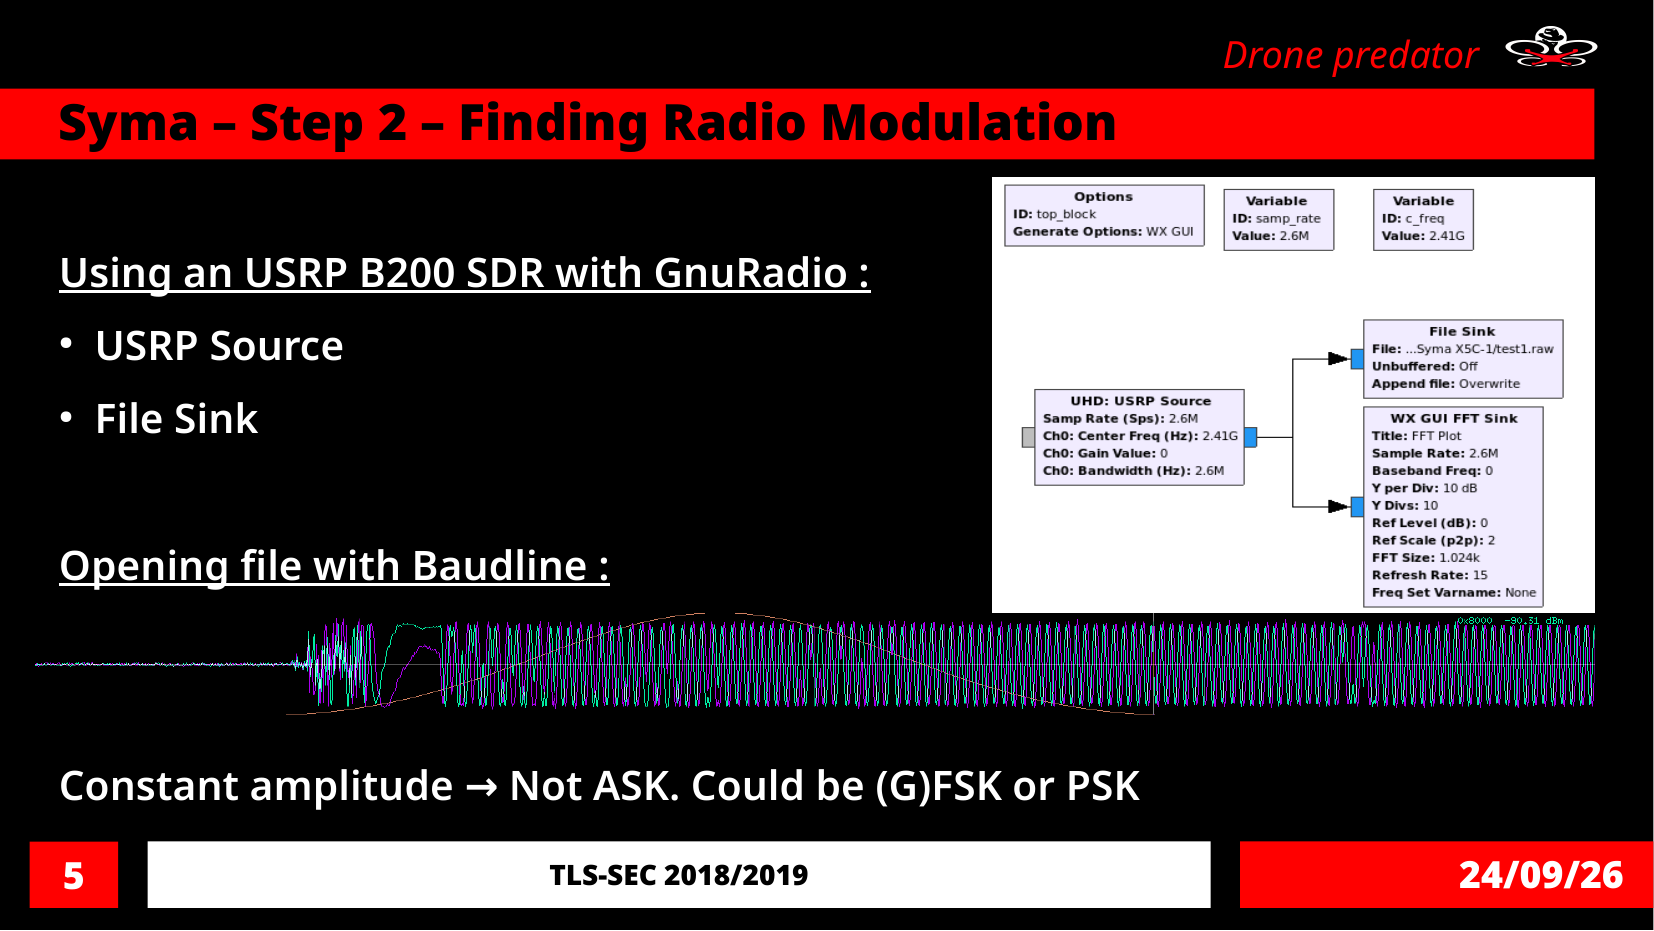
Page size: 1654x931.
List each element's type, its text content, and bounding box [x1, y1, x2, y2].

list Using an USRP B200 SDR with GnuRadio : USRP Source File Sink Opening file with Baudline : Constant amplitude → Not ASK. Could be (G)FSK or PSK [59, 715, 1595, 820]
picture [35, 177, 1595, 715]
picture [1488, 15, 1617, 80]
list Using an USRP B200 SDR with GnuRadio : USRP Source File Sink Opening file with Baudline : Constant amplitude → Not ASK. Could be (G)FSK or PSK [59, 243, 992, 613]
title Syma – Step 2 – Finding Radio Modulation [59, 44, 1595, 156]
